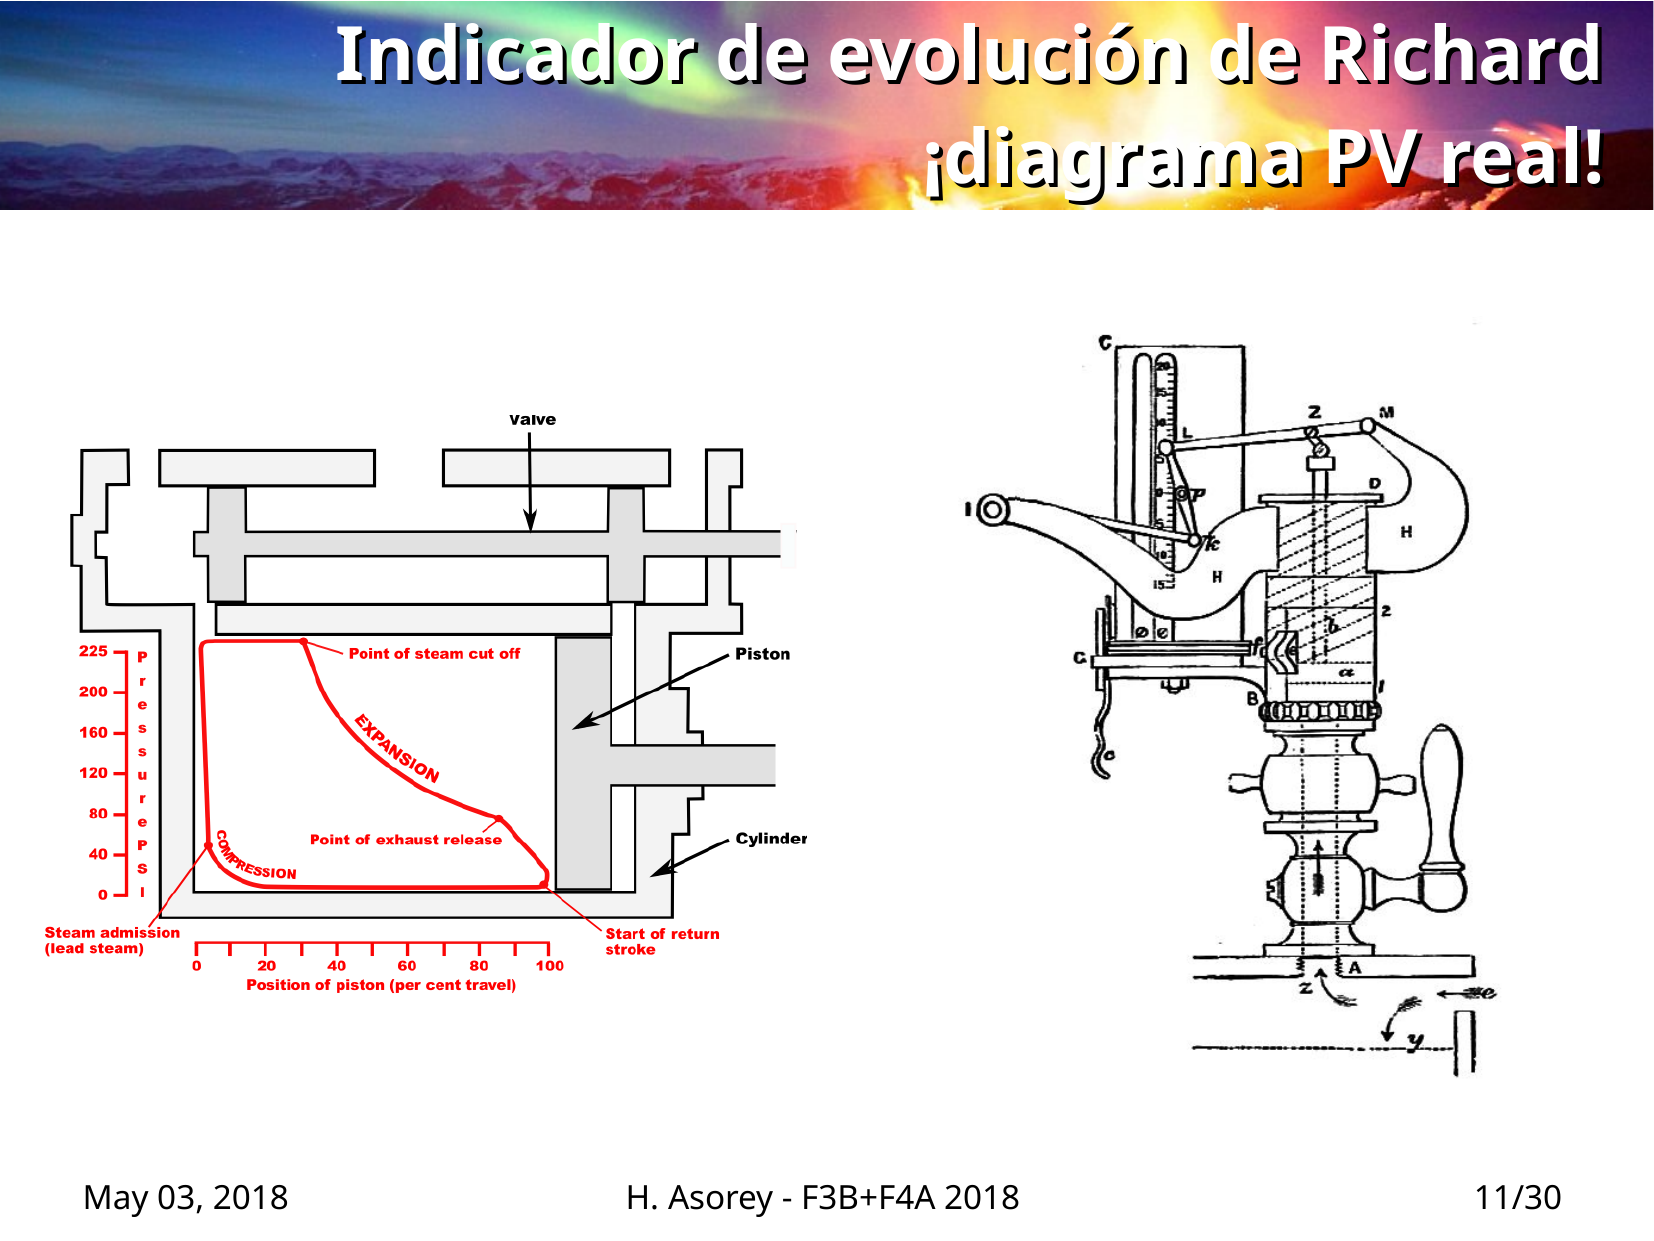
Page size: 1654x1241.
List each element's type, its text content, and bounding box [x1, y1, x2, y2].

title Indicador de evolución de Richard ¡diagrama PV real! [45, 11, 1606, 195]
picture [45, 415, 807, 994]
picture [0, 1, 1654, 210]
picture [844, 316, 1606, 1094]
